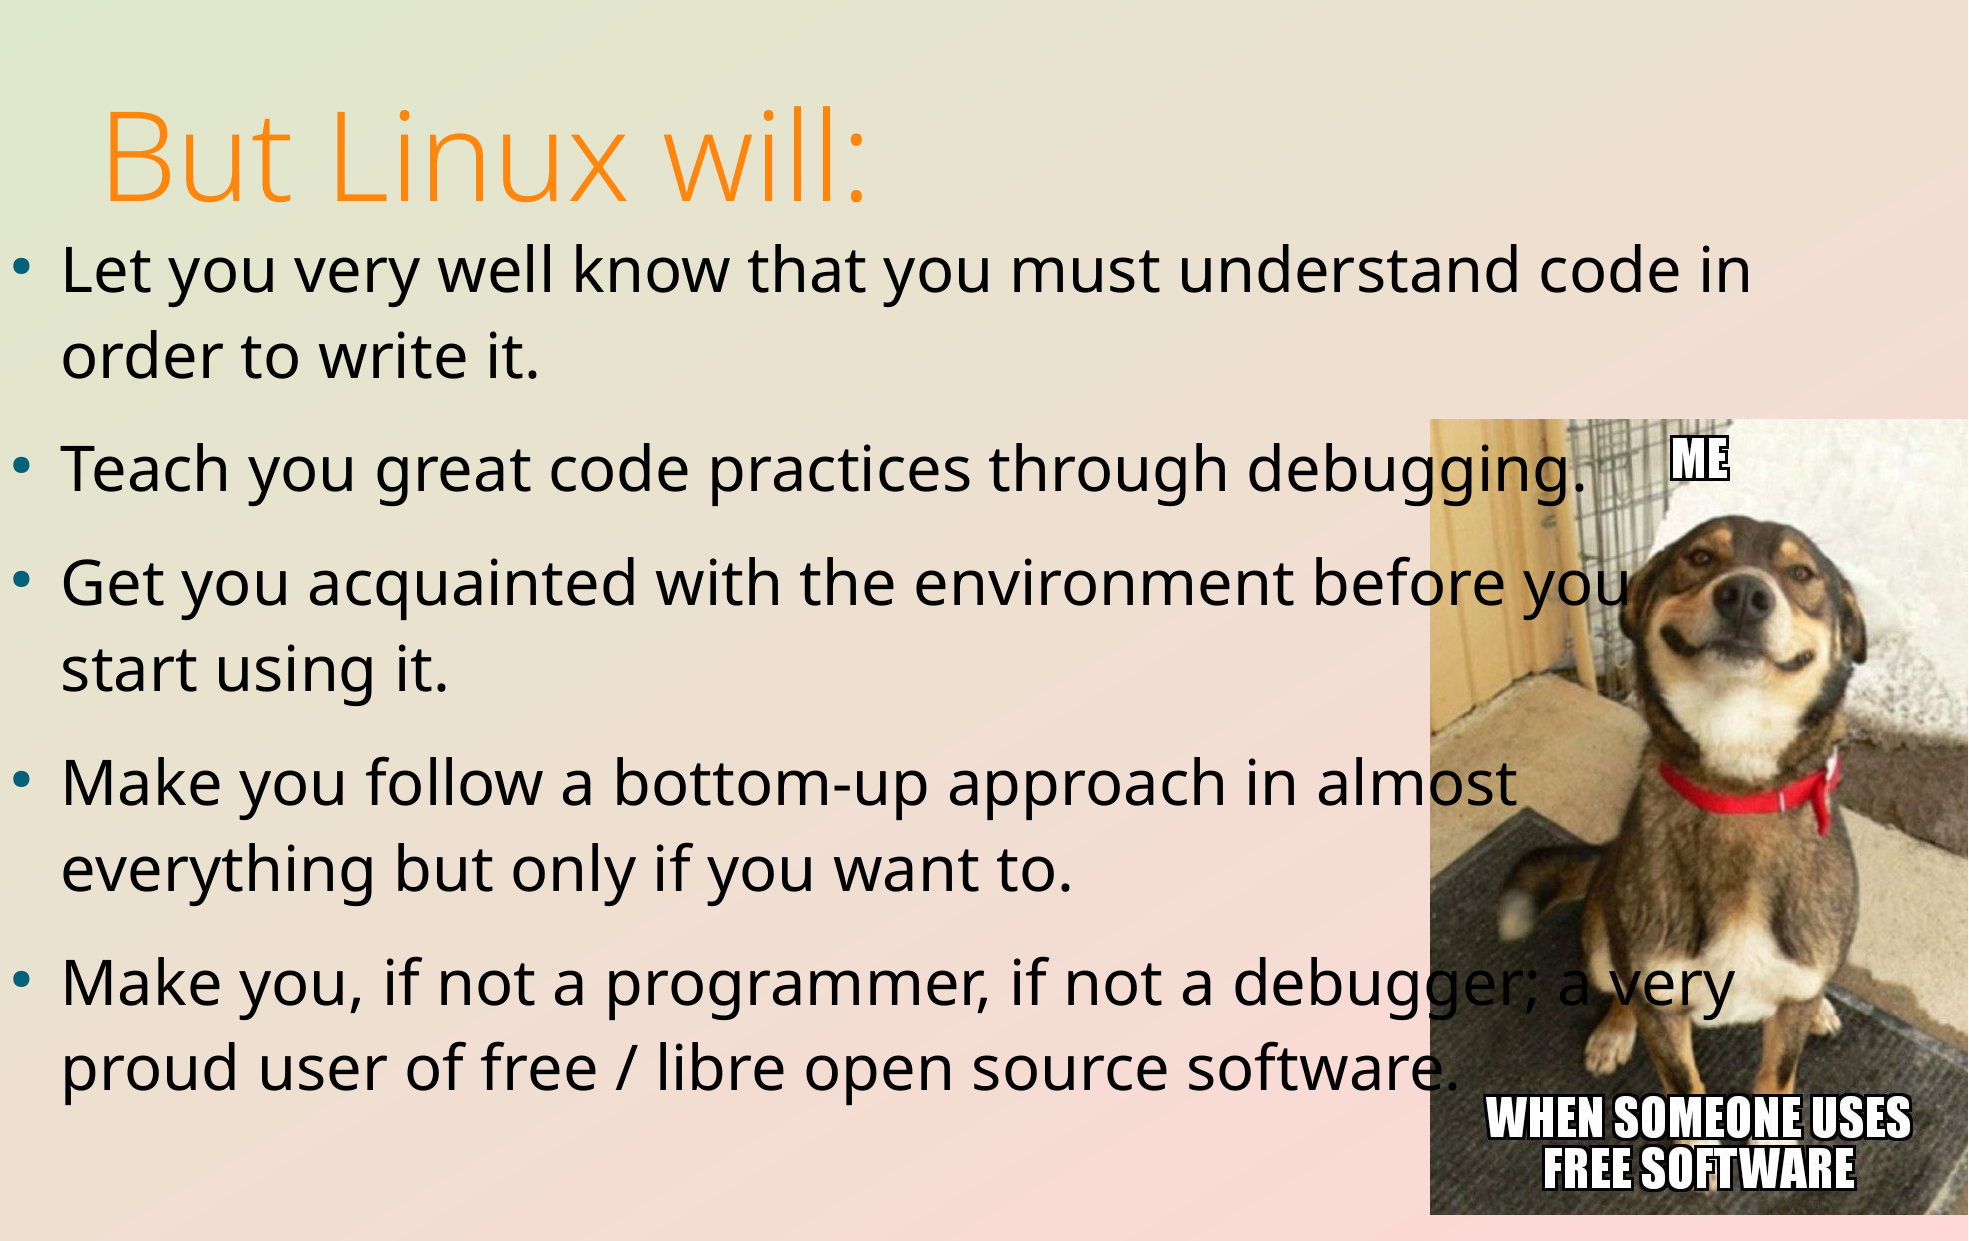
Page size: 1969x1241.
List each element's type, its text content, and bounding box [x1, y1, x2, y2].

title But Linux will: [98, 49, 1870, 257]
list Let you very well know that you must understand code in order to write it. Teach you great code practices through debugging. Get you acquainted with the environment before you start using it. Make you follow a bottom-up approach in almost everything but only if you want to. Make you, if not a programmer, if not a debugger; a very proud user of free / libre open source software. [0, 224, 1771, 1111]
picture [1430, 419, 1968, 1216]
